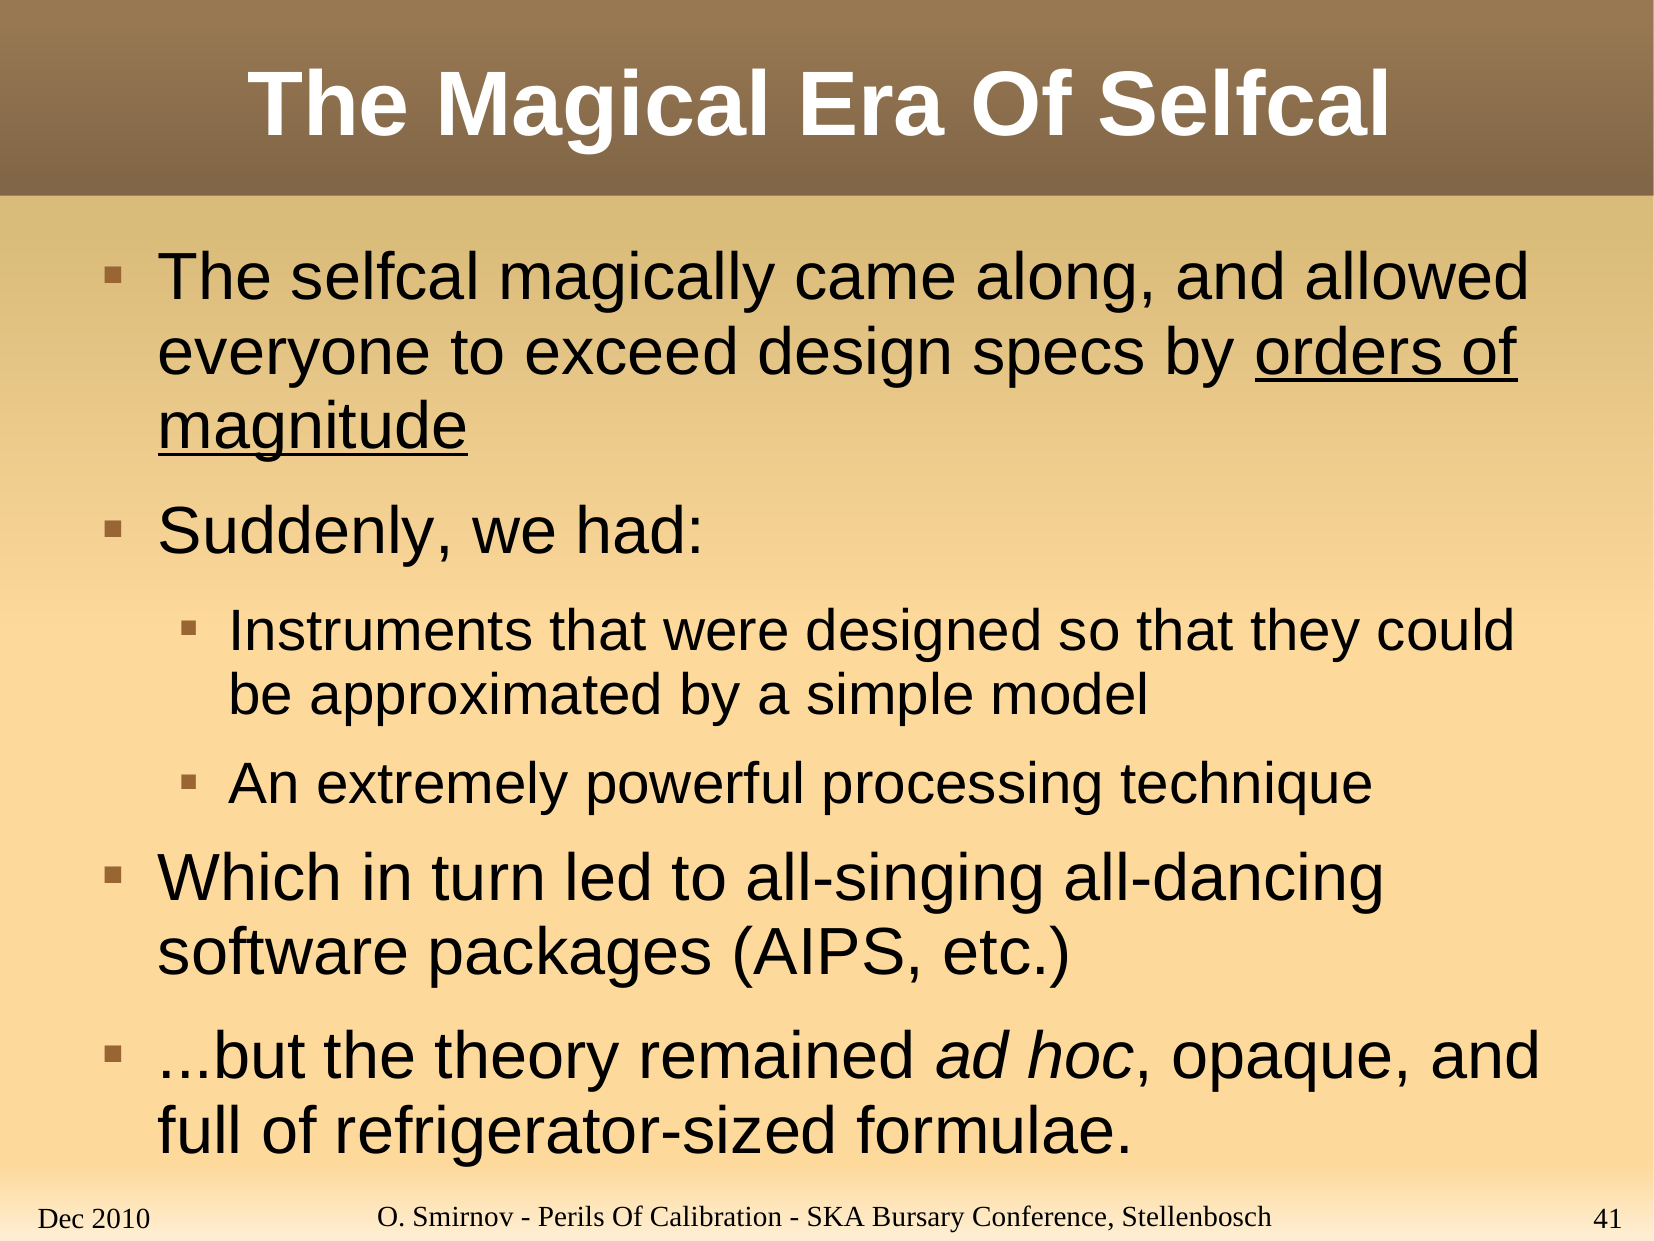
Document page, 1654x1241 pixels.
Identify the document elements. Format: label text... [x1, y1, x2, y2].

title The Magical Era Of Selfcal [76, 7, 1565, 200]
list The selfcal magically came along, and allowed everyone to exceed design specs by orders of magnitude Suddenly, we had: Instruments that were designed so that they could be approximated by a simple model An extremely powerful processing technique Which in turn led to all-singing all-dancing software packages (AIPS, etc.) ...but the theory remained ad hoc, opaque, and full of refrigerator-sized formulae. [86, 239, 1576, 1241]
picture [0, 0, 1654, 1241]
